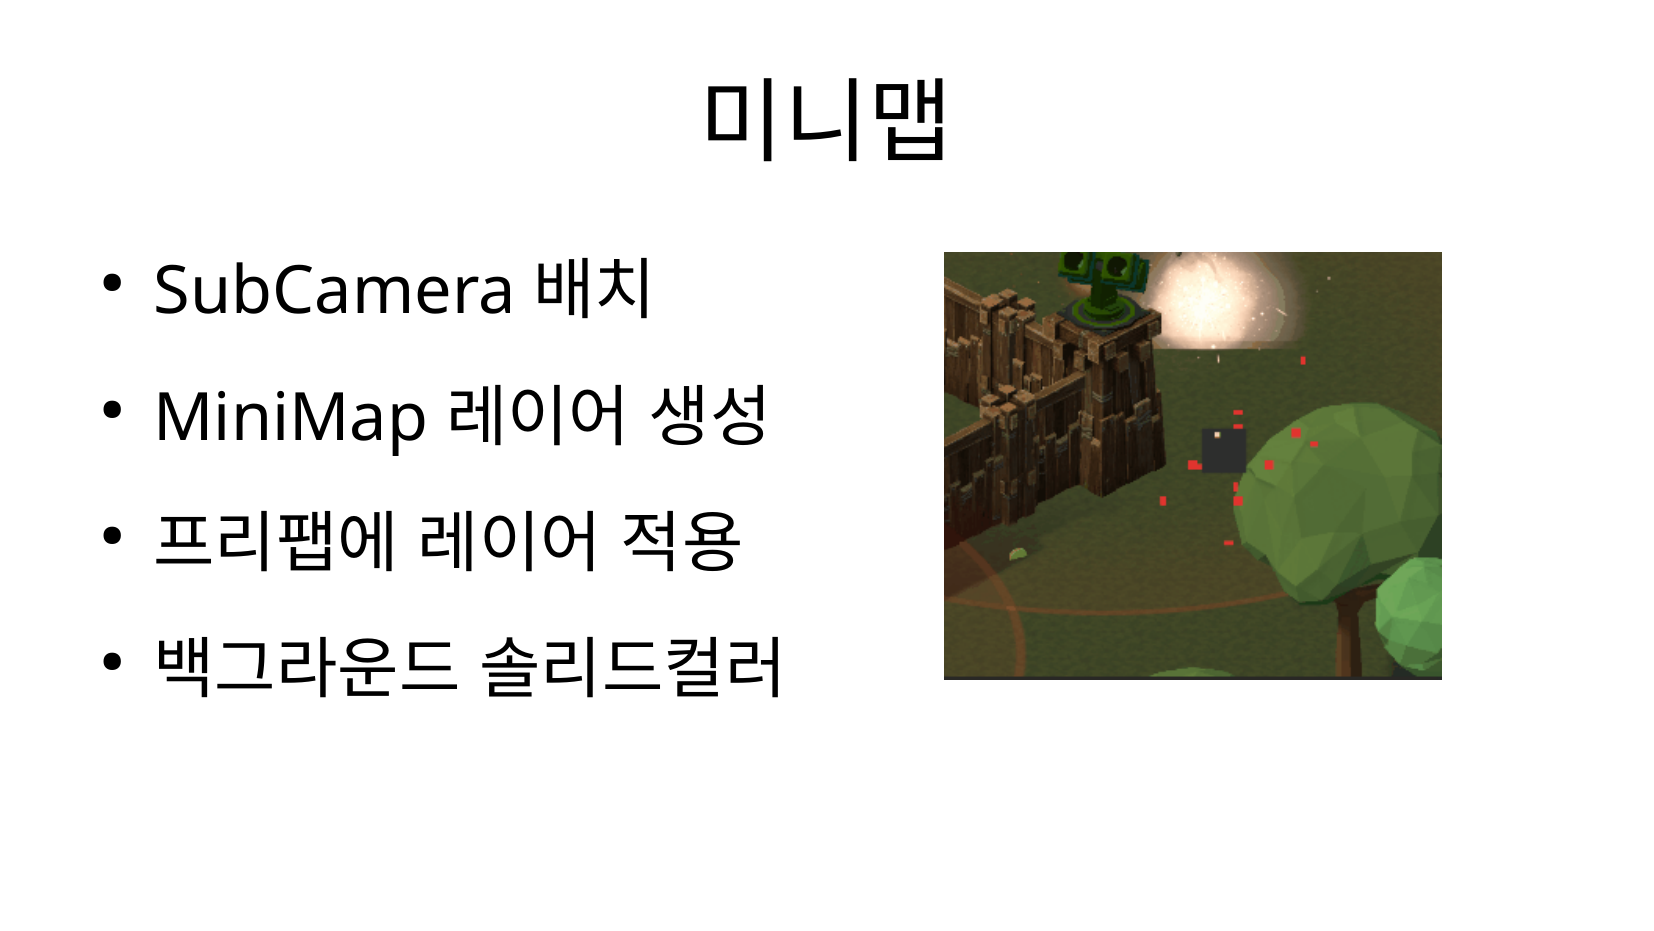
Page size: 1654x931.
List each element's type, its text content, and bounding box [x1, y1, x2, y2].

list SubCamera 배치 MiniMap 레이어 생성 프리팹에 레이어 적용 백그라운드 솔리드컬러 [82, 236, 916, 758]
picture [944, 252, 1442, 680]
title 미니맵 [82, 37, 1571, 193]
